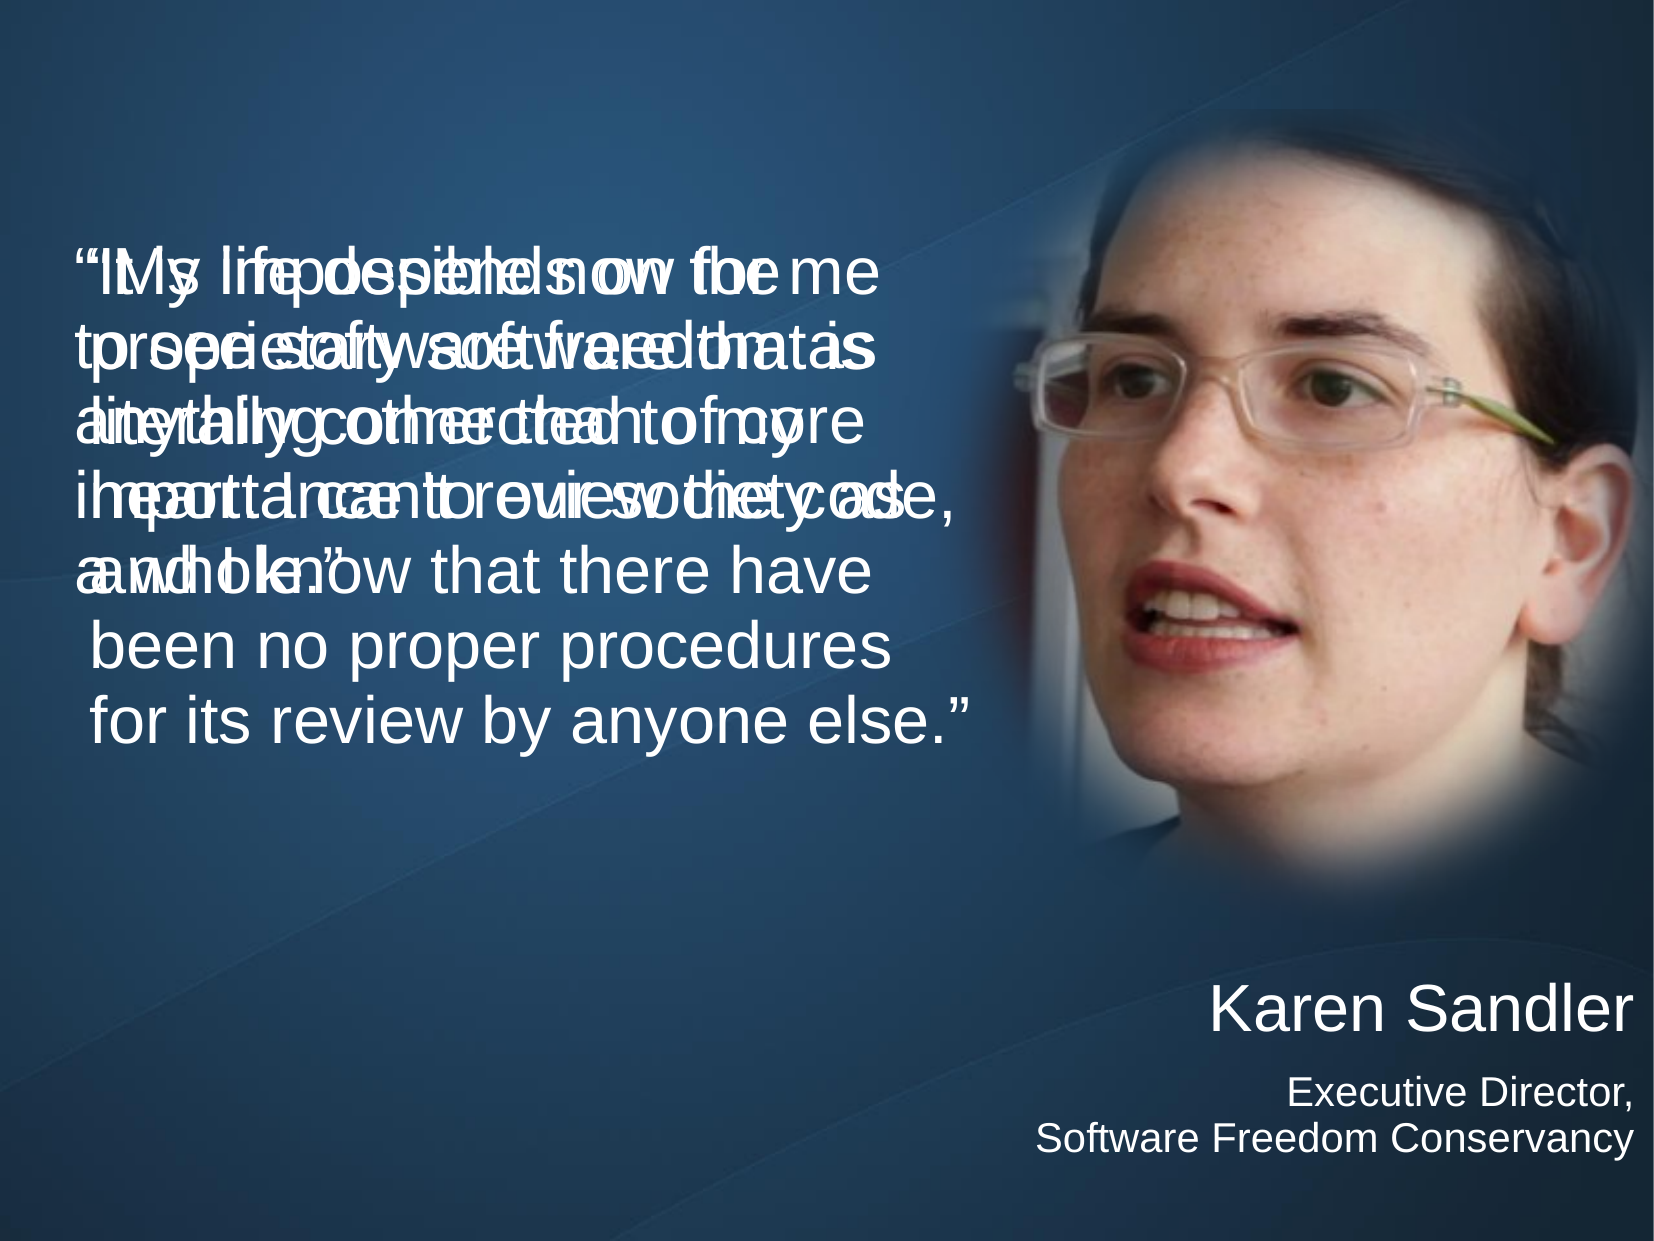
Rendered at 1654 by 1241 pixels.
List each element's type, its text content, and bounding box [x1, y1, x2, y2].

text_box Karen Sandler Executive Director, Software Freedom Conservancy [1019, 963, 1650, 1231]
picture [0, 0, 1654, 1241]
text_box “My life depends on the proprietary software that is literally connected to my heart. I can't review the code, and I know that there have been no proper procedures for its review by anyone else.” [75, 226, 991, 766]
text_box “It is impossible now for me to see software freedom as anything other than of core importance to our society as a whole.” [60, 226, 946, 616]
